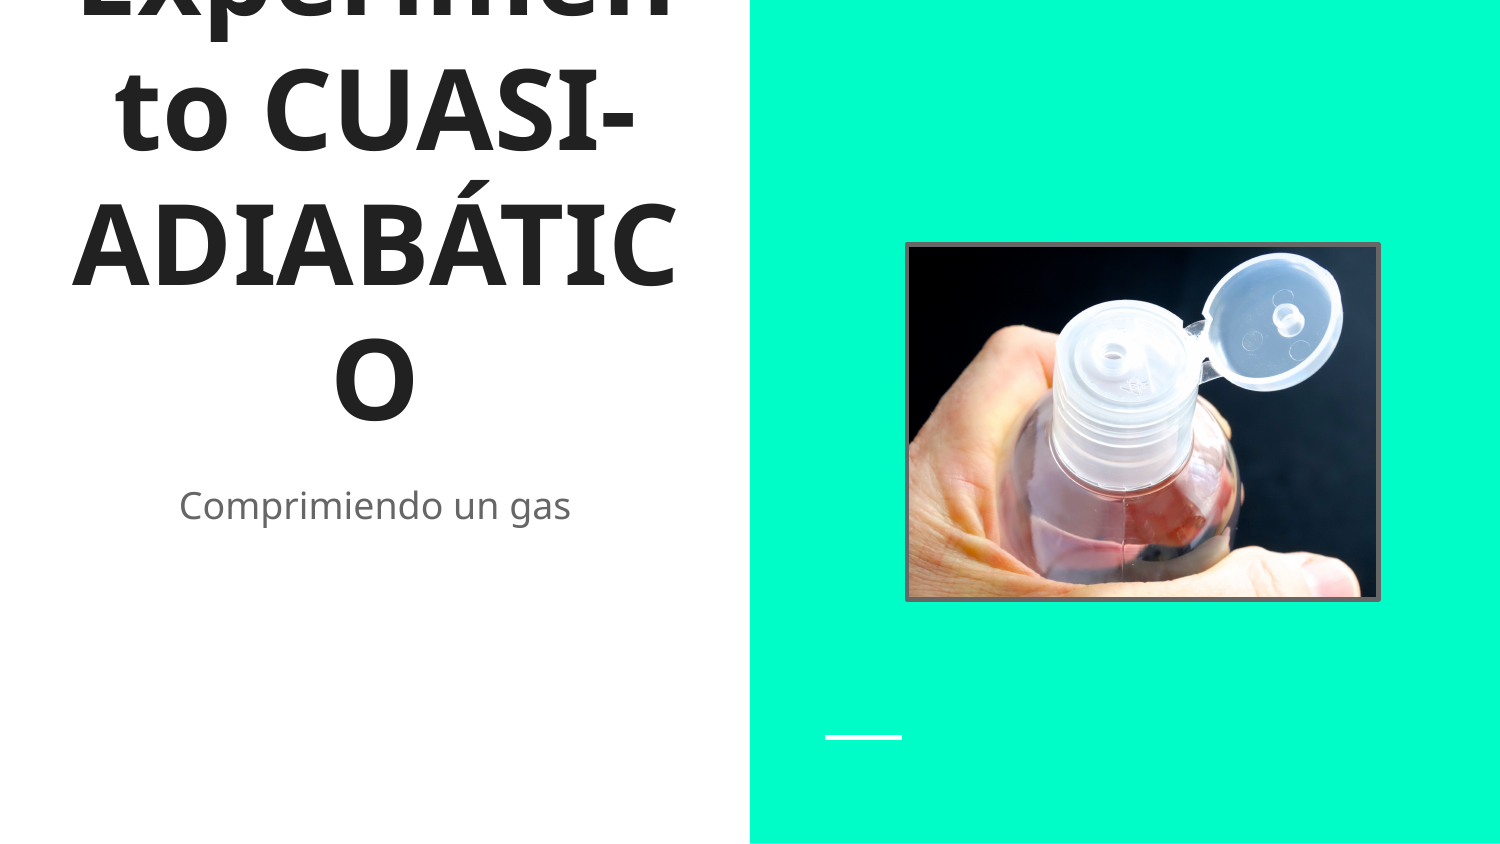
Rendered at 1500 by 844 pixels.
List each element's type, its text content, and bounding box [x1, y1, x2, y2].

title Experimento CUASI-ADIABÁTICO [43, 177, 708, 458]
picture [909, 246, 1377, 597]
subtitle Comprimiendo un gas [43, 466, 708, 688]
